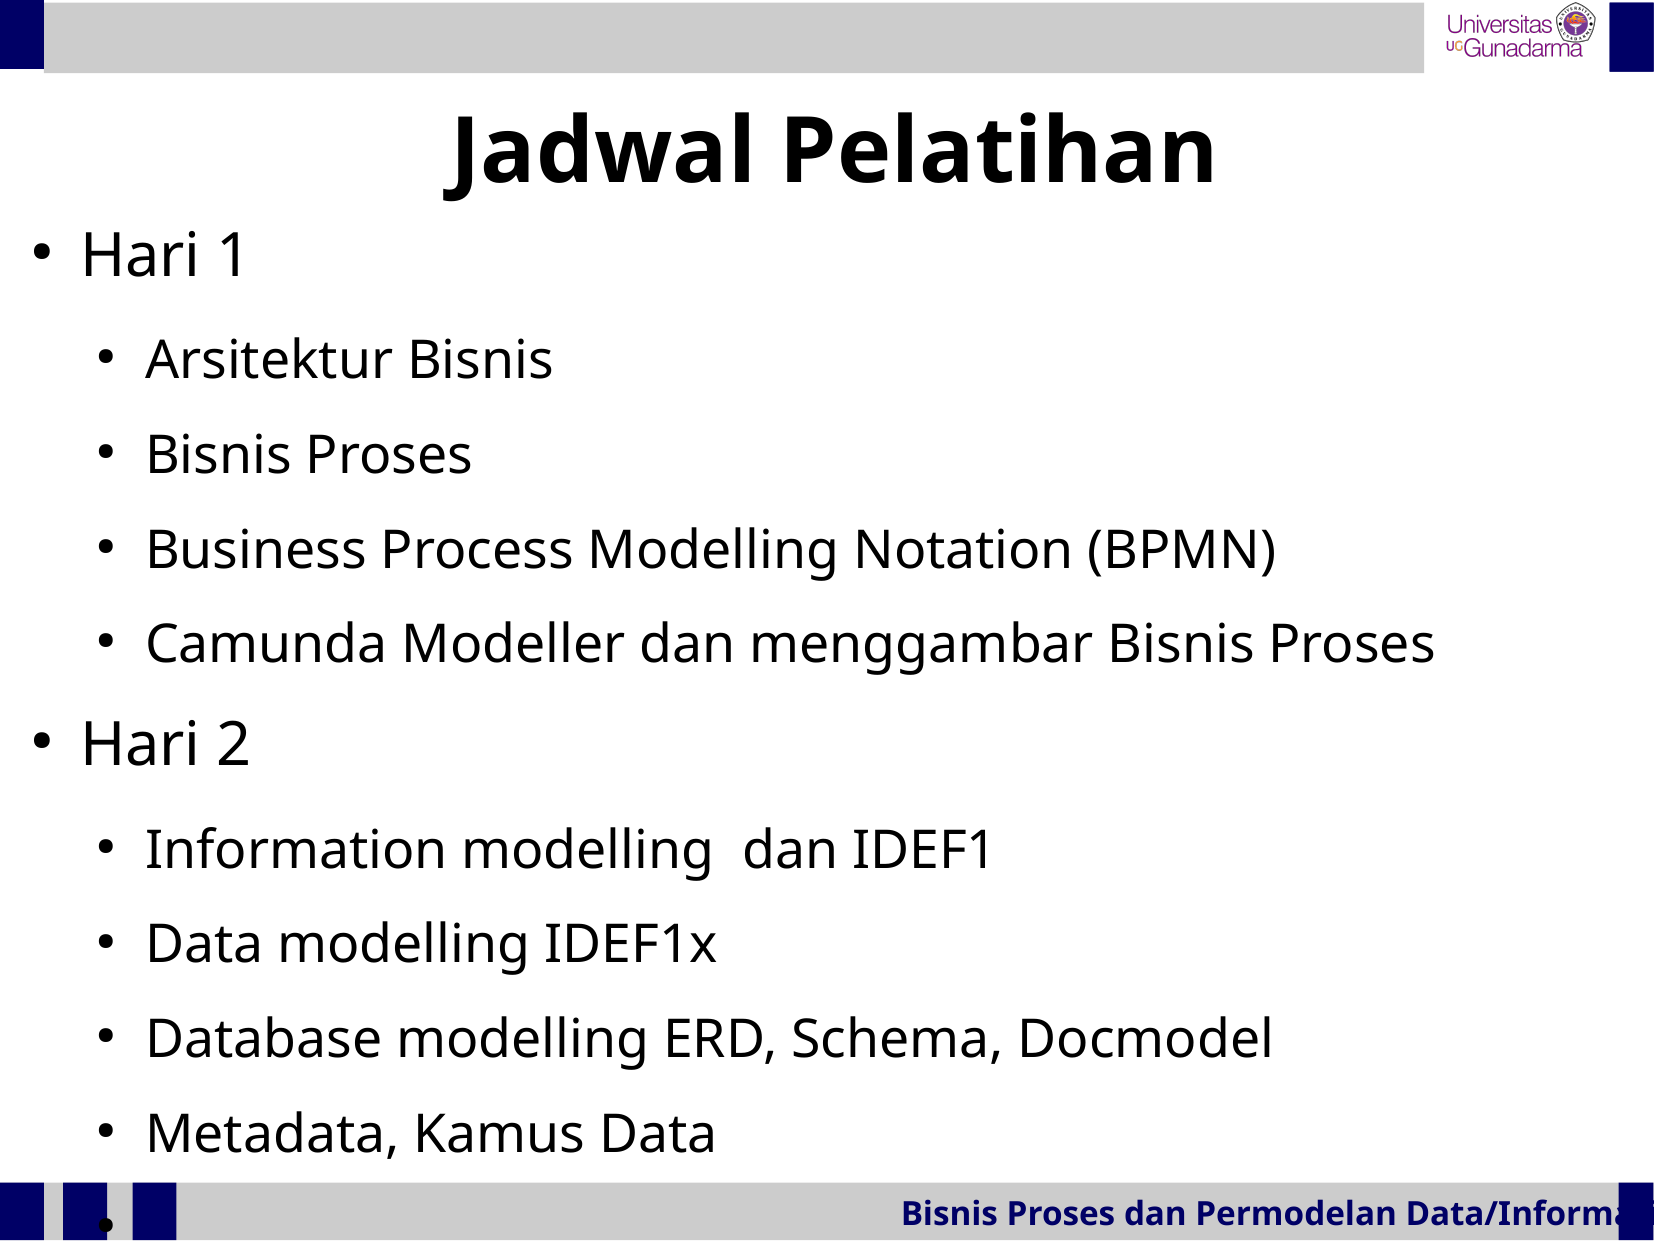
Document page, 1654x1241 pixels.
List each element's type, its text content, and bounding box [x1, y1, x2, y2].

title Jadwal Pelatihan [78, 84, 1592, 210]
picture [1437, 2, 1610, 62]
list Hari 1 Arsitektur Bisnis Bisnis Proses Business Process Modelling Notation (BPMN) Camunda Modeller dan menggambar Bisnis Proses Hari 2 Information modelling dan IDEF1 Data modelling IDEF1x Database modelling ERD, Schema, Docmodel Metadata, Kamus Data [14, 210, 1630, 1171]
